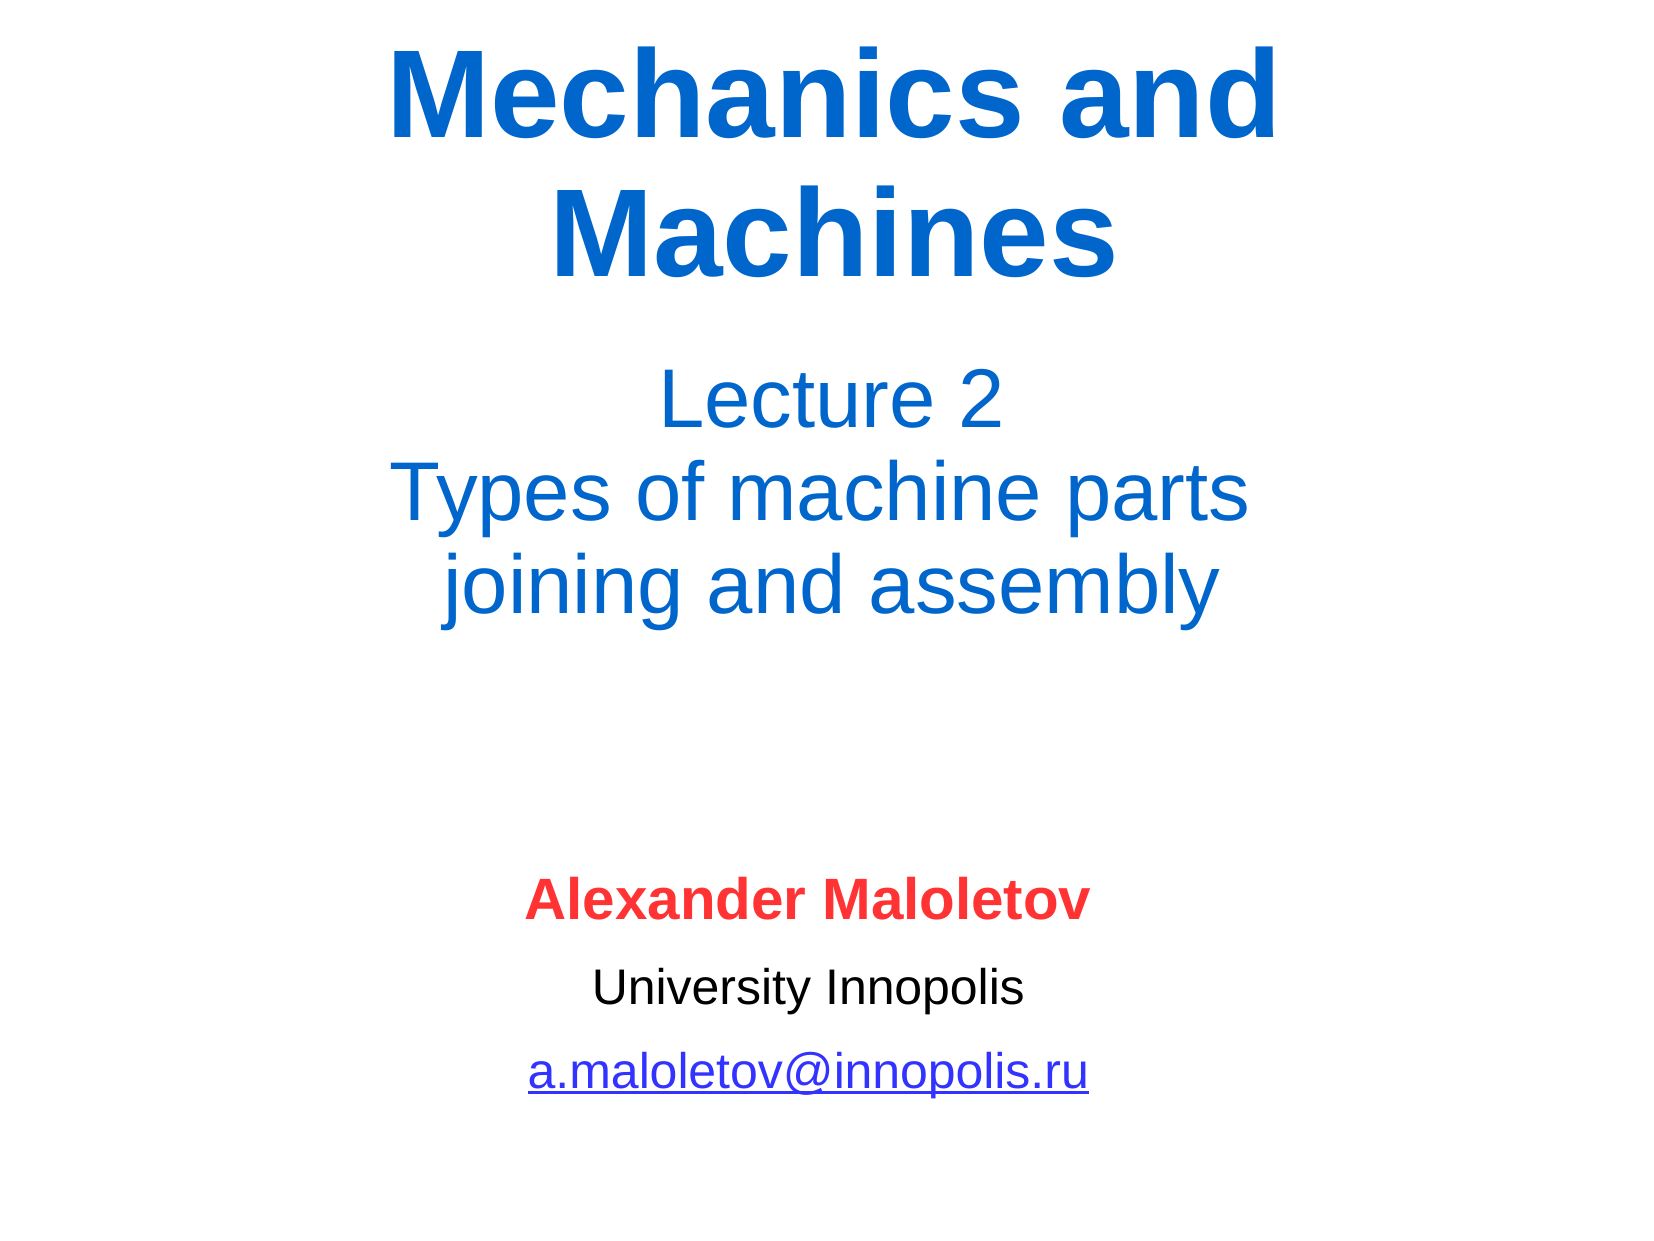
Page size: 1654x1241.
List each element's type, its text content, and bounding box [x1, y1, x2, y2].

title Mechanics and Machines [90, 23, 1579, 304]
text_box Lecture 2 Types of machine parts joining and assembly [375, 345, 1290, 825]
text_box Alexander Maloletov University Innopolis a.maloletov@innopolis.ru [510, 826, 1202, 1201]
